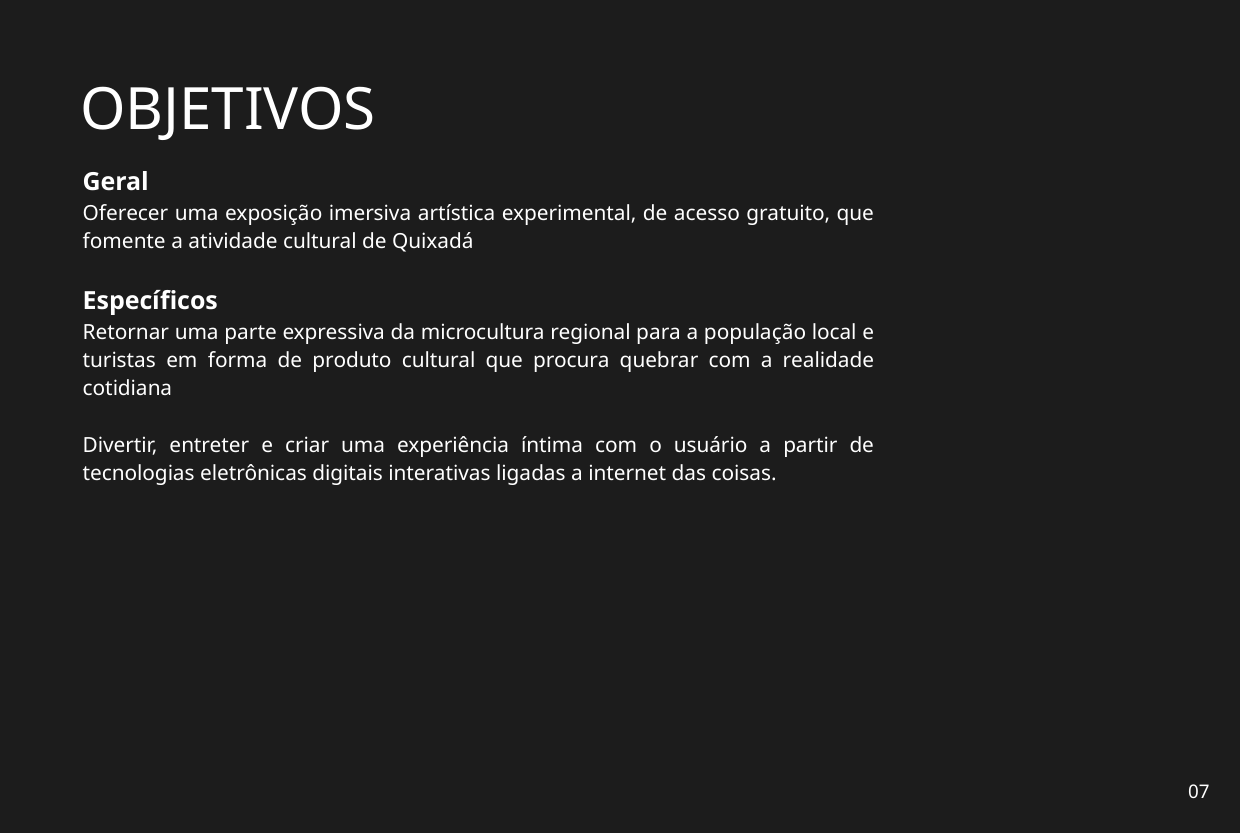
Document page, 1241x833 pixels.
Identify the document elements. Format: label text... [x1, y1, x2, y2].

subtitle Geral Oferecer uma exposição imersiva artística experimental, de acesso gratuito, que fomente a atividade cultural de Quixadá Específicos Retornar uma parte expressiva da microcultura regional para a população local e turistas em forma de produto cultural que procura quebrar com a realidade cotidiana Divertir, entreter e criar uma experiência íntima com o usuário a partir de tecnologias eletrônicas digitais interativas ligadas a internet das coisas. [82, 188, 875, 616]
title OBJETIVOS [80, 26, 1156, 188]
title 07 [1181, 778, 1217, 805]
